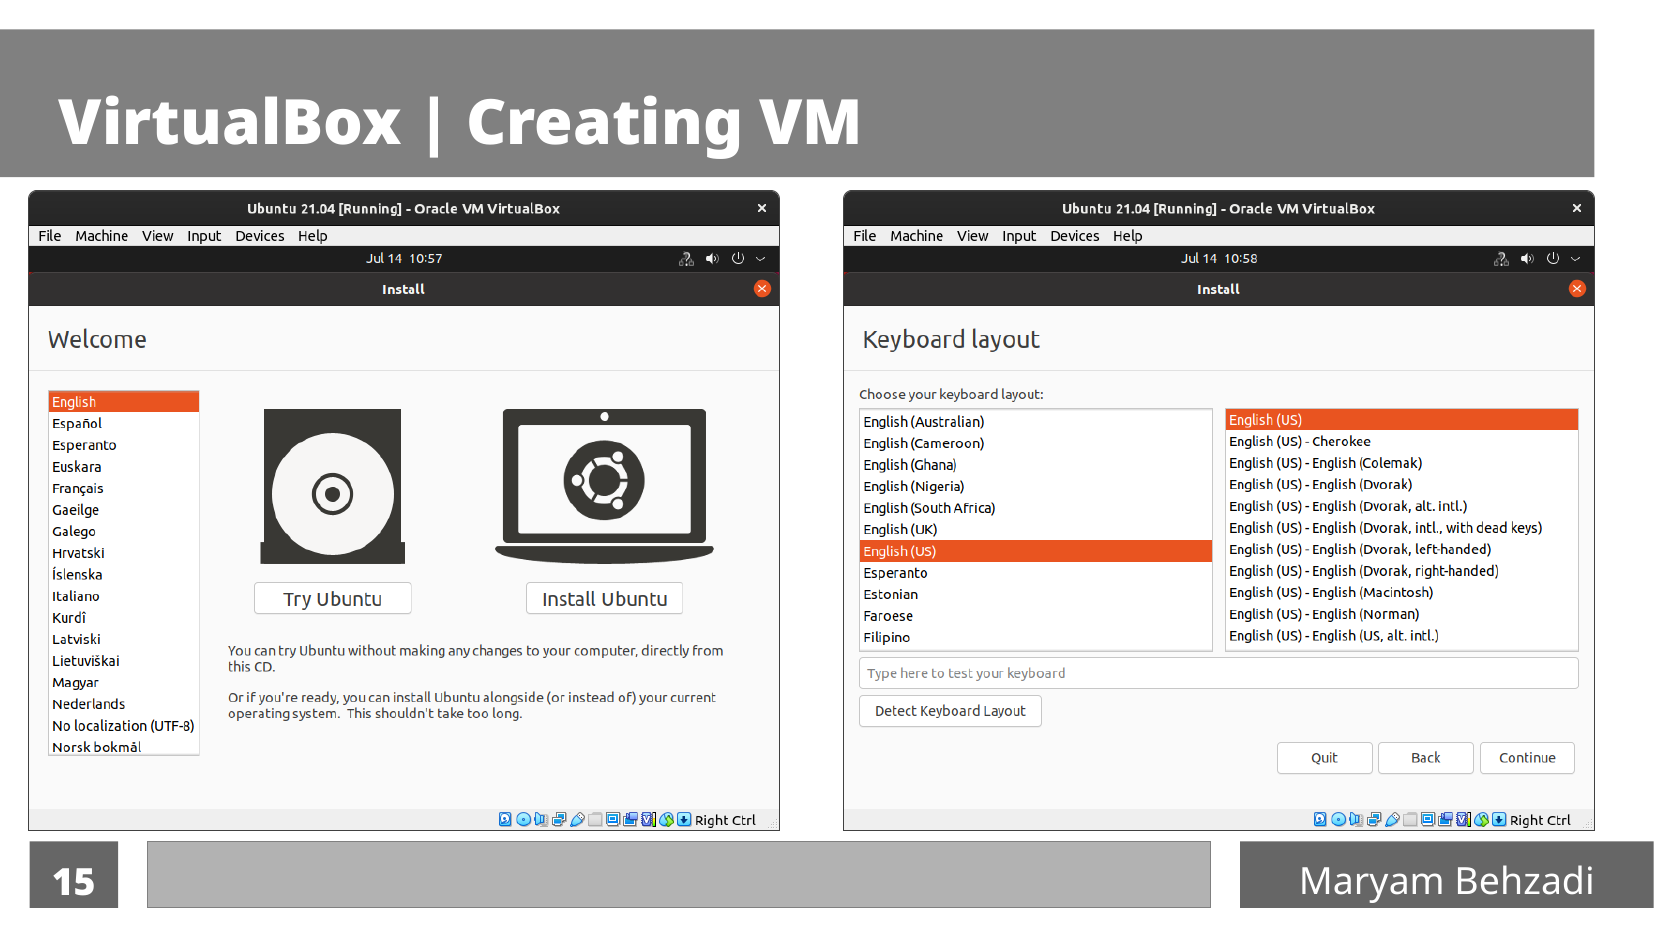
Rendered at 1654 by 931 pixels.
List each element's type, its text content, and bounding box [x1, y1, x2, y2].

title VirtualBox | Creating VM [59, 44, 1595, 163]
picture [19, 183, 788, 839]
picture [834, 183, 1603, 839]
